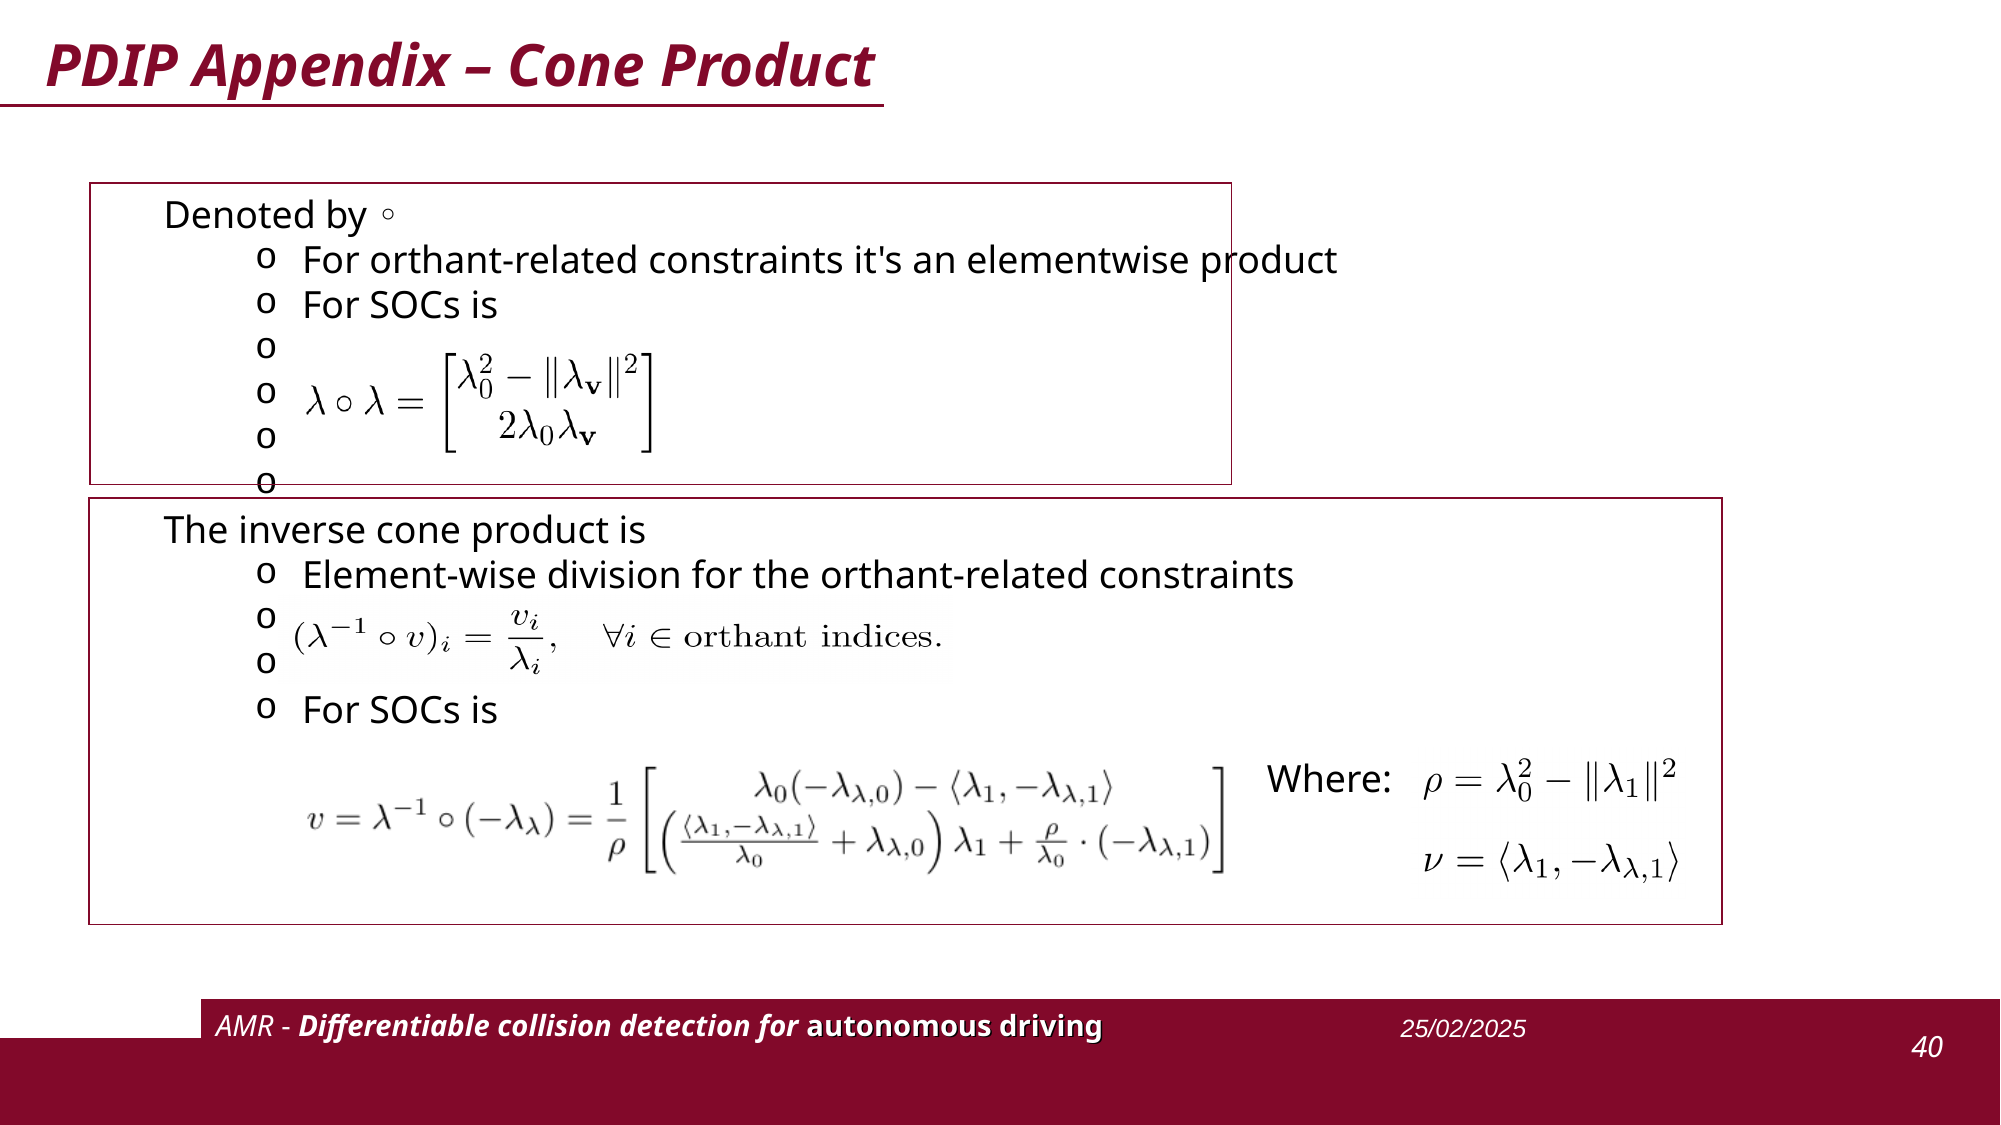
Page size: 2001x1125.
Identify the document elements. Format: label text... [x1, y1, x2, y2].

picture [277, 594, 953, 684]
text_box [0, 999, 2000, 1125]
picture [1411, 747, 1686, 899]
text_box AMR - Differentiable collision detection for autonomous driving [201, 999, 1202, 1051]
text_box 25/02/2025 [1385, 1004, 1589, 1050]
text_box Denoted by ◦ For orthant-related constraints it's an elementwise product For SOCs is The inverse cone product is Element-wise division for the orthant-related constraints For SOCs is [90, 183, 1932, 790]
text_box Denoted by ◦ For orthant-related constraints it's an elementwise product For SOCs is The inverse cone product is Element-wise division for the orthant-related constraints For SOCs is [91, 184, 1231, 484]
picture [277, 746, 1232, 902]
text_box Denoted by ◦ For orthant-related constraints it's an elementwise product For SOCs is The inverse cone product is Element-wise division for the orthant-related constraints For SOCs is [90, 499, 1721, 790]
text_box PDIP Appendix – Cone Product [30, 20, 896, 107]
text_box 40 [1896, 1020, 1966, 1072]
picture [277, 338, 678, 471]
text_box Where: [1251, 746, 1640, 808]
